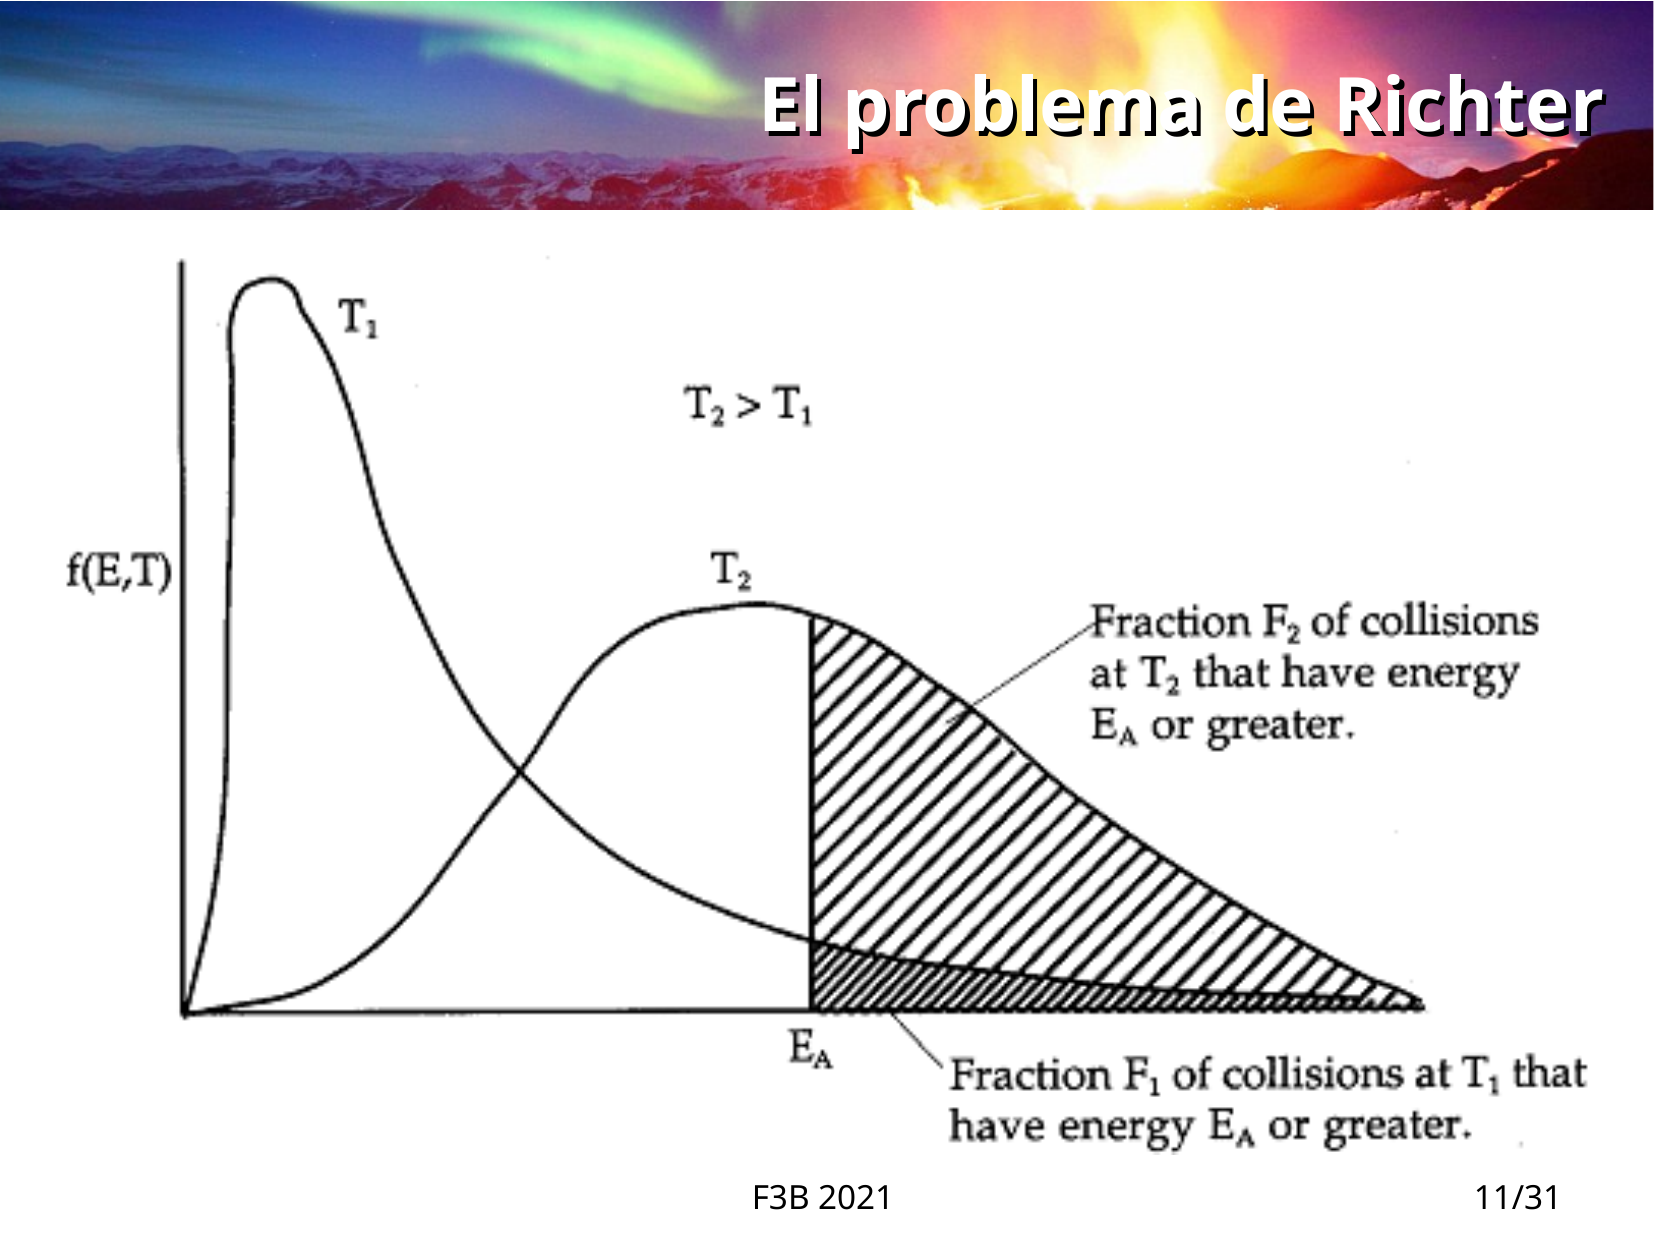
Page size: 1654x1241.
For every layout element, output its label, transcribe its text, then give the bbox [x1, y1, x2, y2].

picture [56, 254, 1594, 1156]
title El problema de Richter [45, 15, 1606, 191]
picture [0, 1, 1654, 210]
